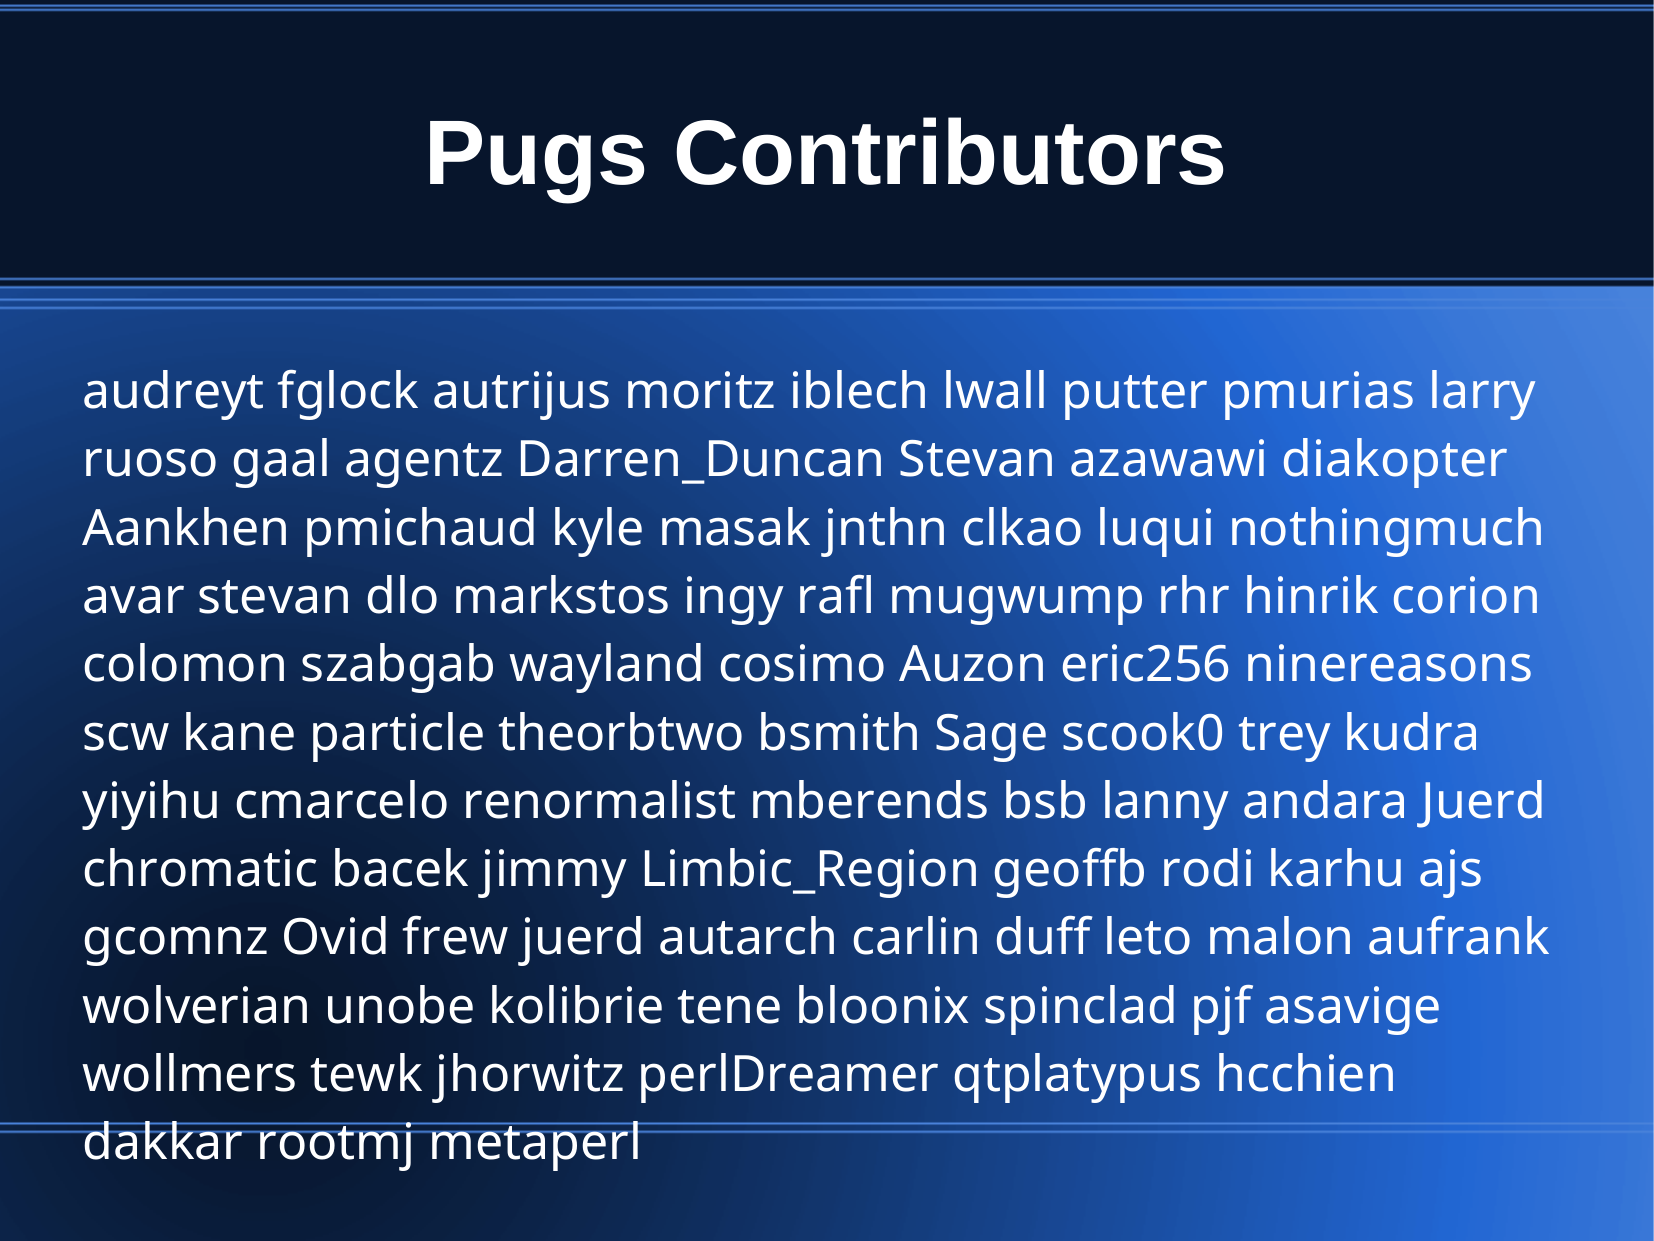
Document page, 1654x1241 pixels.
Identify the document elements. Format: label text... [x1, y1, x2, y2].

picture [0, 0, 1654, 1241]
list audreyt fglock autrijus moritz iblech lwall putter pmurias larry ruoso gaal agentz Darren_Duncan Stevan azawawi diakopter Aankhen pmichaud kyle masak jnthn clkao luqui nothingmuch avar stevan dlo markstos ingy rafl mugwump rhr hinrik corion colomon szabgab wayland cosimo Auzon eric256 ninereasons scw kane particle theorbtwo bsmith Sage scook0 trey kudra yiyihu cmarcelo renormalist mberends bsb lanny andara Juerd chromatic bacek jimmy Limbic_Region geoffb rodi karhu ajs gcomnz Ovid frew juerd autarch carlin duff leto malon aufrank wolverian unobe kolibrie tene bloonix spinclad pjf asavige wollmers tewk jhorwitz perlDreamer qtplatypus hcchien dakkar rootmj metaperl [82, 355, 1571, 1174]
title Pugs Contributors [82, 49, 1571, 257]
